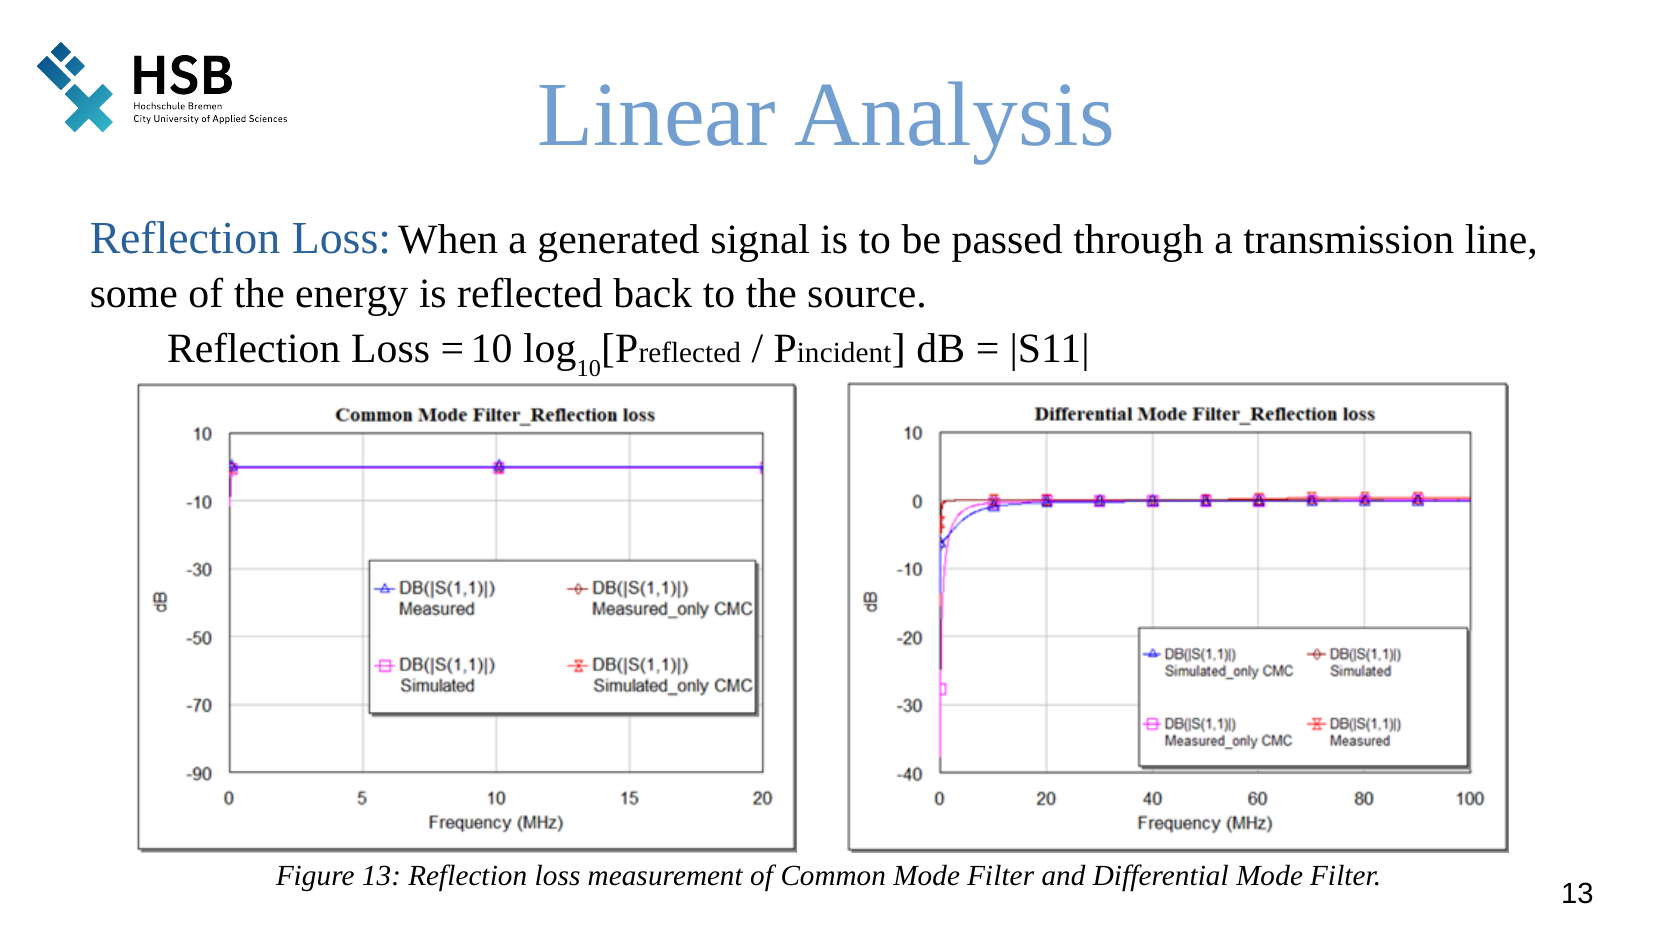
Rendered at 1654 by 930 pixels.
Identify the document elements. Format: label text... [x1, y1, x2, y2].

text_box Reflection Loss: When a generated signal is to be passed through a transmission line, some of the energy is reflected back to the source. Reflection Loss = 10 log10[Preflected / Pincident] dB = |S11| [74, 197, 1575, 435]
picture [134, 382, 798, 853]
text_box Figure 13: Reflection loss measurement of Common Mode Filter and Differential Mode Filter. [261, 852, 1405, 900]
picture [26, 23, 297, 149]
picture [846, 380, 1509, 853]
title Linear Analysis [82, 37, 1571, 193]
text_box <number> [1546, 870, 1653, 926]
